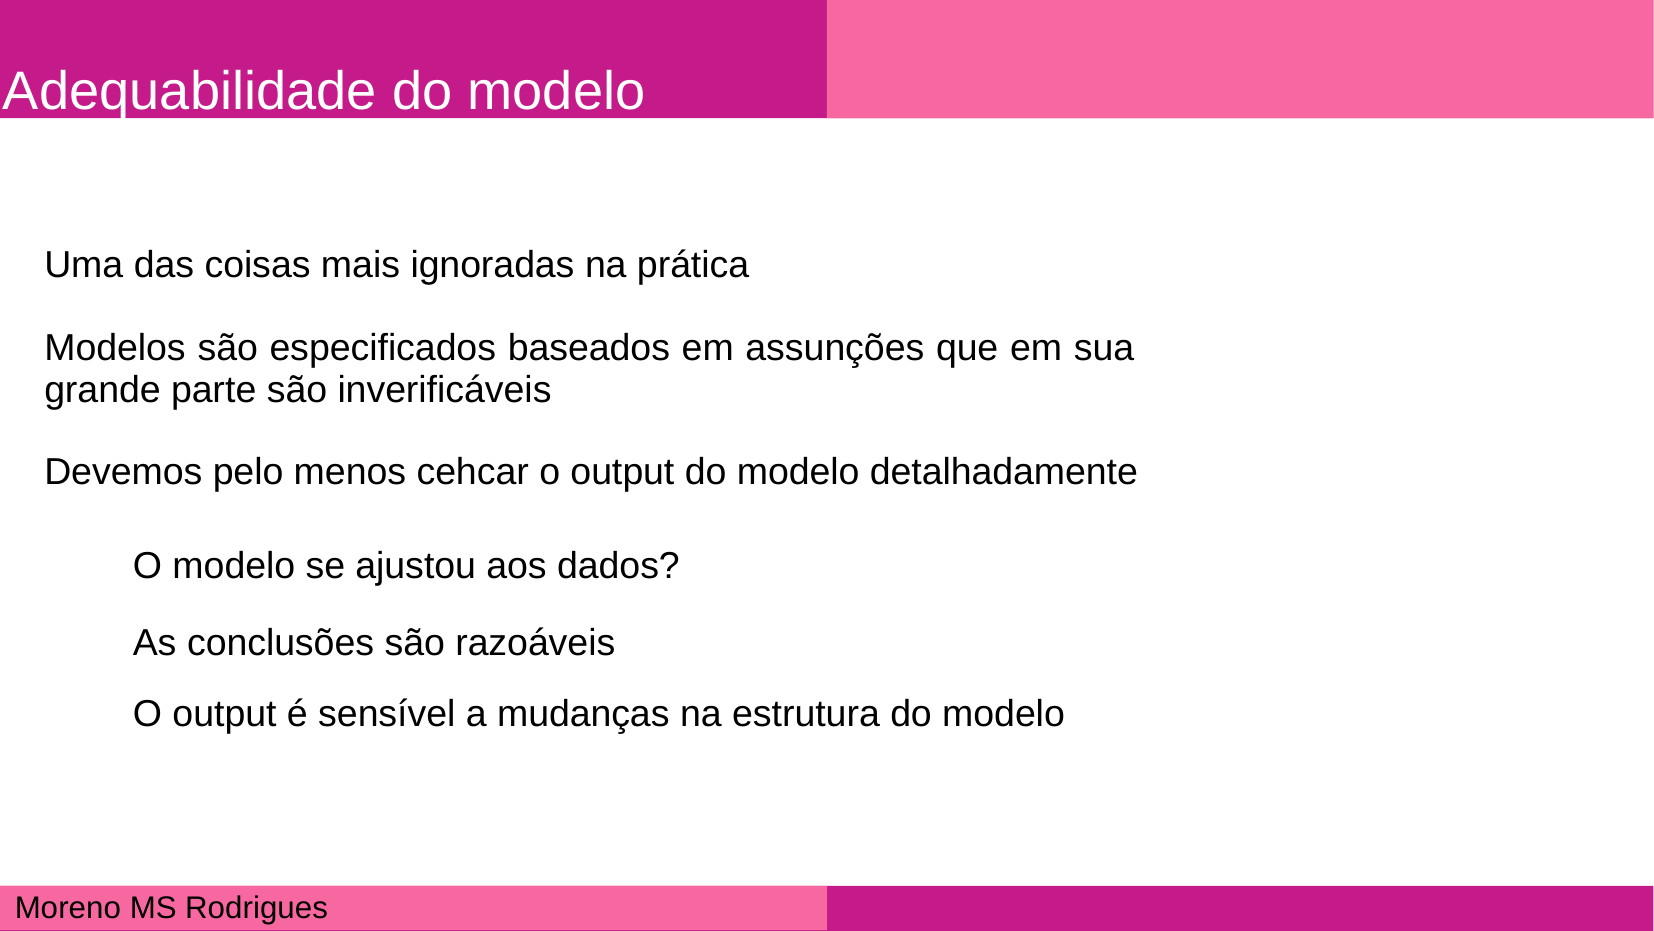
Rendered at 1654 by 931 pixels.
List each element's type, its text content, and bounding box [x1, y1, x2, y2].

text_box O modelo se ajustou aos dados? [118, 537, 1300, 595]
text_box Moreno MS Rodrigues [0, 882, 404, 931]
text_box Uma das coisas mais ignoradas na prática [29, 236, 1211, 294]
text_box O output é sensível a mudanças na estrutura do modelo [118, 685, 1300, 742]
text_box Devemos pelo menos cehcar o output do modelo detalhadamente [29, 443, 1211, 500]
text_box Adequabilidade do modelo [0, 53, 827, 190]
text_box [404, 885, 1654, 931]
text_box As conclusões são razoáveis [118, 614, 1300, 672]
text_box [0, 0, 1654, 119]
text_box Modelos são especificados baseados em assunções que em sua grande parte são inverificáveis [29, 318, 1211, 418]
